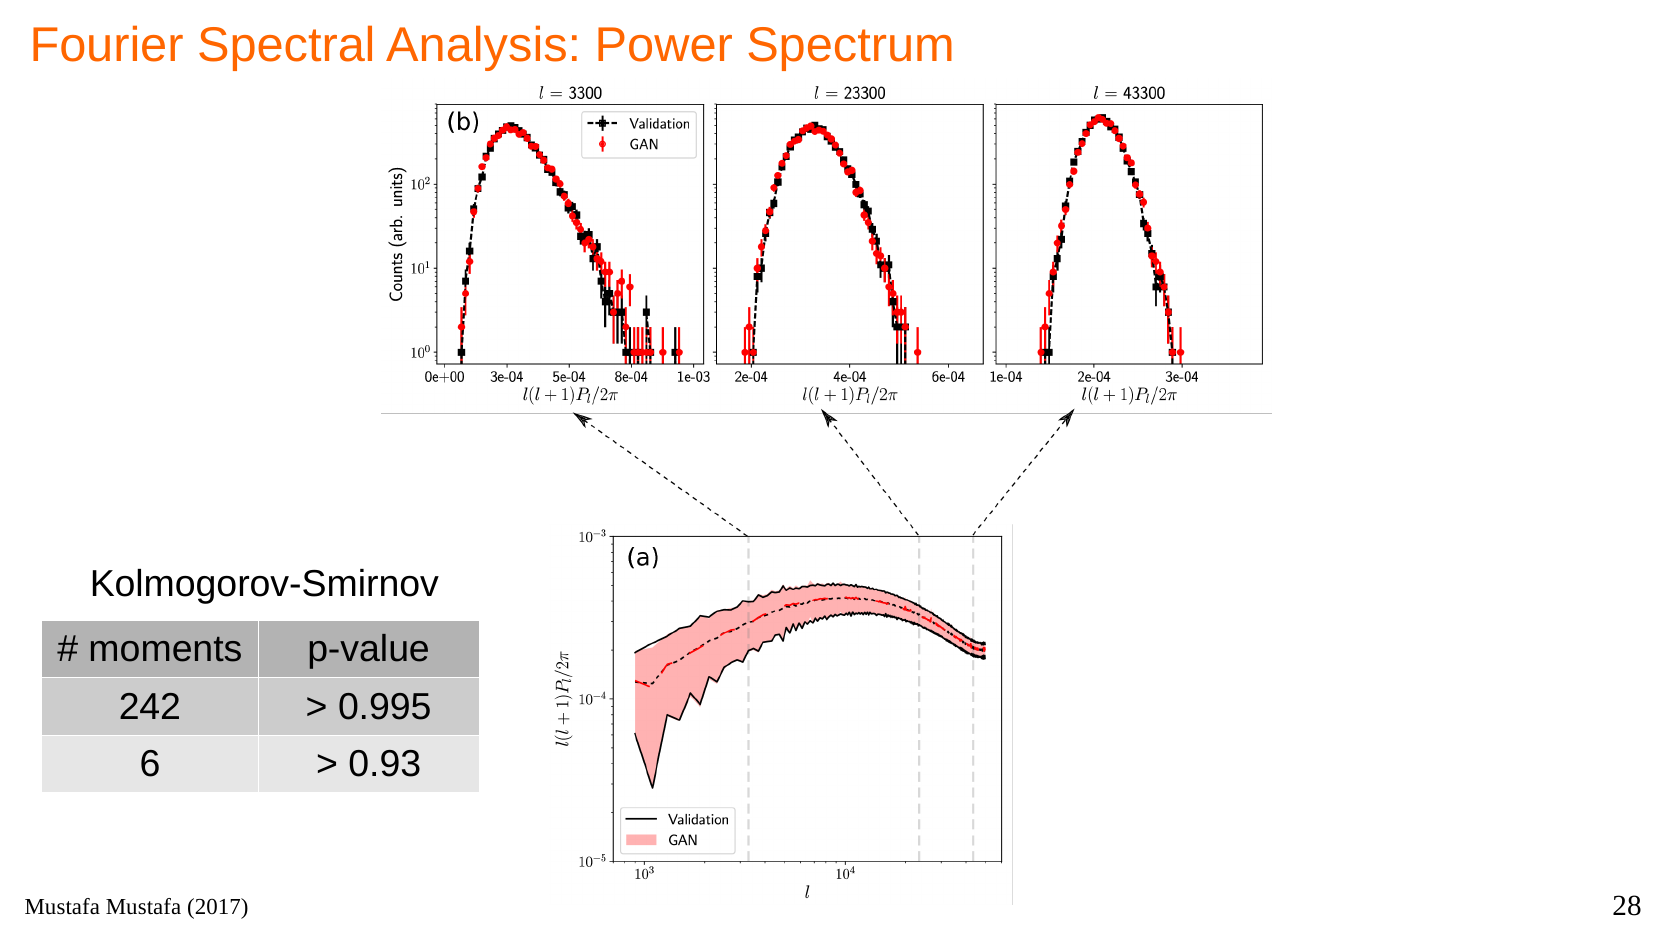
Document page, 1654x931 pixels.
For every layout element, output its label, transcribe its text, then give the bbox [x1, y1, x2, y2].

table_cell > 0.93 [259, 736, 381, 792]
table_header # moments [42, 621, 258, 677]
table_cell 6 [42, 736, 258, 792]
table_cell 242 [42, 678, 258, 735]
text_box Kolmogorov-Smirnov [75, 555, 381, 612]
table_cell > 0.995 [259, 678, 381, 735]
title Fourier Spectral Analysis: Power Spectrum [29, 15, 1621, 74]
picture [381, 78, 1272, 905]
table_header p-value [259, 621, 381, 677]
